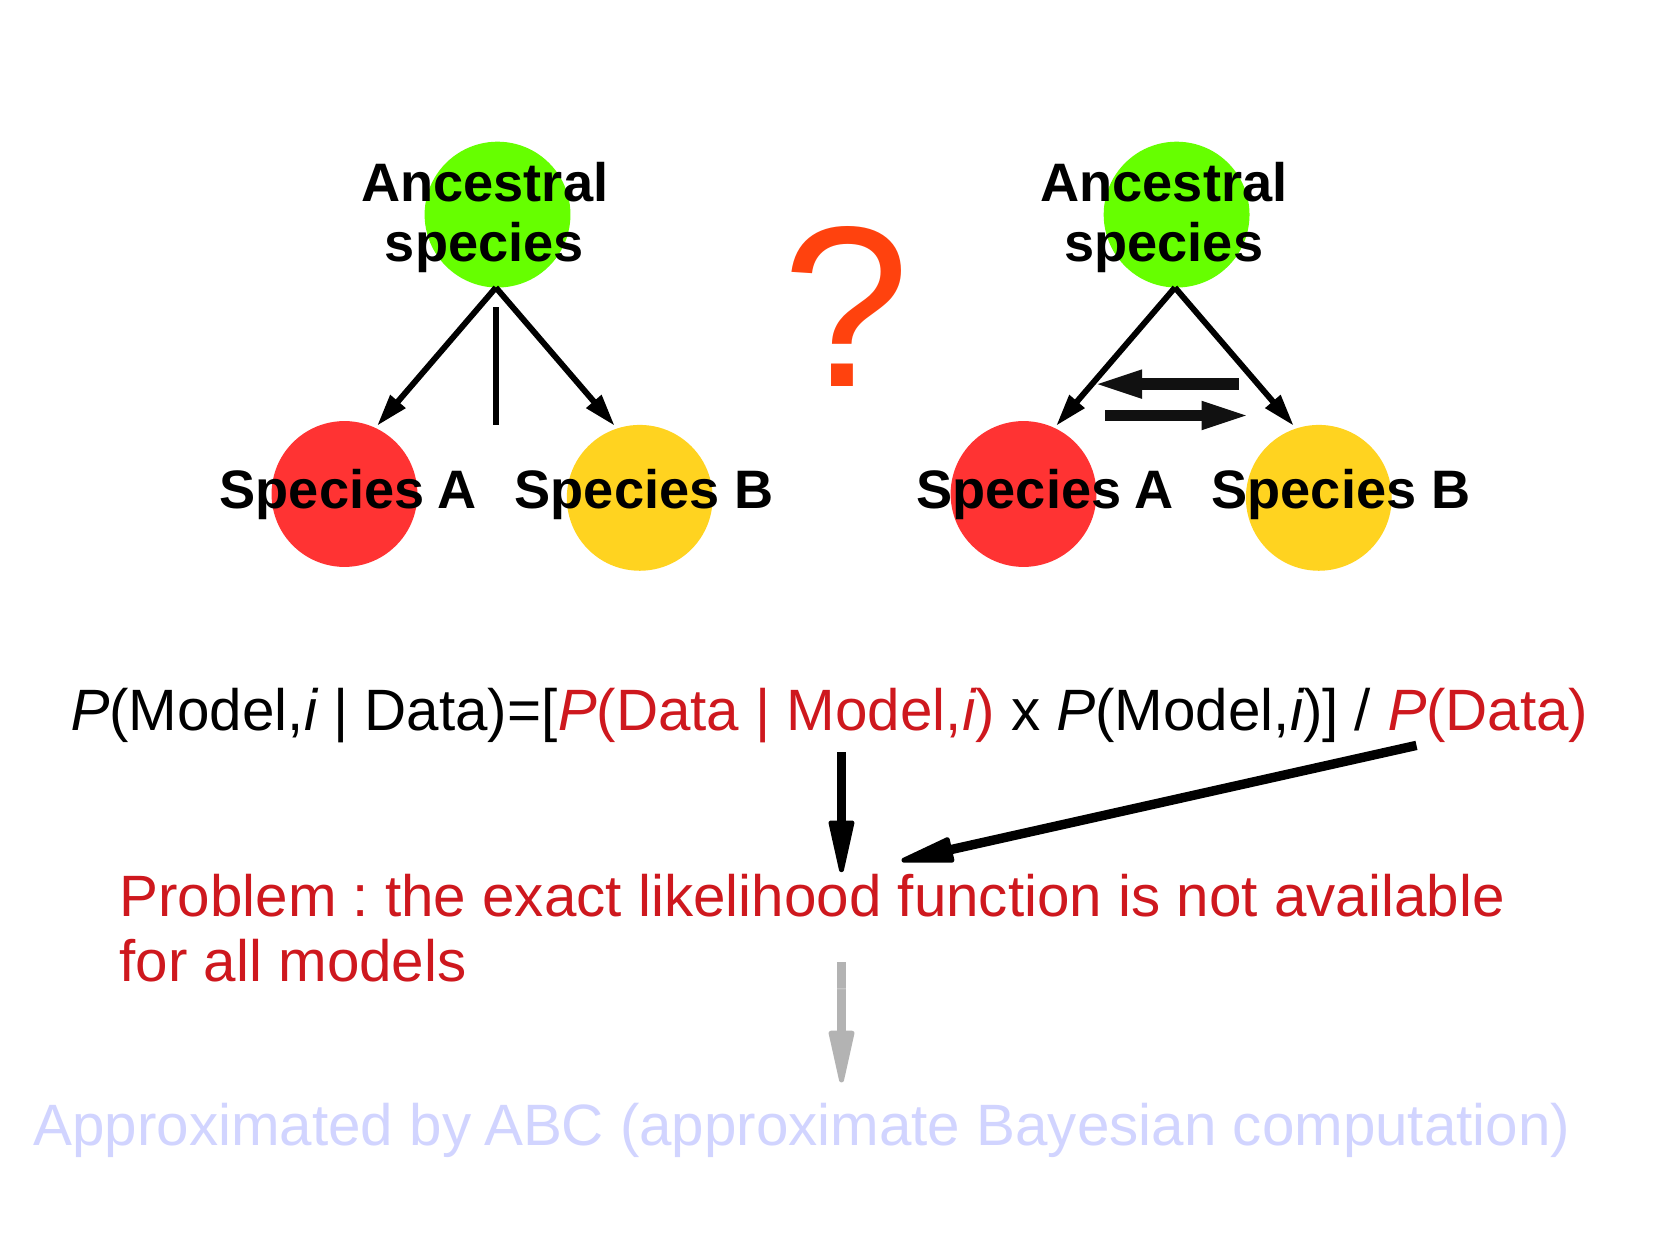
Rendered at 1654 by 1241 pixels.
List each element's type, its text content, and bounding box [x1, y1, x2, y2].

text_box [964, 421, 1083, 451]
text_box [1262, 424, 1375, 451]
text_box [279, 528, 409, 567]
text_box [1148, 282, 1205, 288]
text_box Problem : the exact likelihood function is not available for all models [104, 856, 1571, 988]
text_box [573, 528, 707, 571]
text_box [14, 946, 1614, 1225]
text_box P(Model,i | Data)=[P(Data | Model,i) x P(Model,i)] / P(Data) [55, 670, 1604, 750]
text_box Species B [499, 451, 790, 528]
text_box [469, 282, 526, 288]
text_box Species B [1196, 451, 1487, 528]
text_box [285, 421, 404, 451]
text_box Ancestral species [346, 144, 645, 282]
text_box [1252, 528, 1386, 571]
text_box [959, 528, 1089, 567]
text_box Approximated by ABC (approximate Bayesian computation) [18, 1085, 1629, 1231]
text_box Species A [204, 451, 493, 528]
text_box Ancestral species [1025, 144, 1324, 282]
text_box [583, 424, 696, 451]
text_box Species A [901, 451, 1189, 528]
text_box ? [767, 171, 925, 443]
